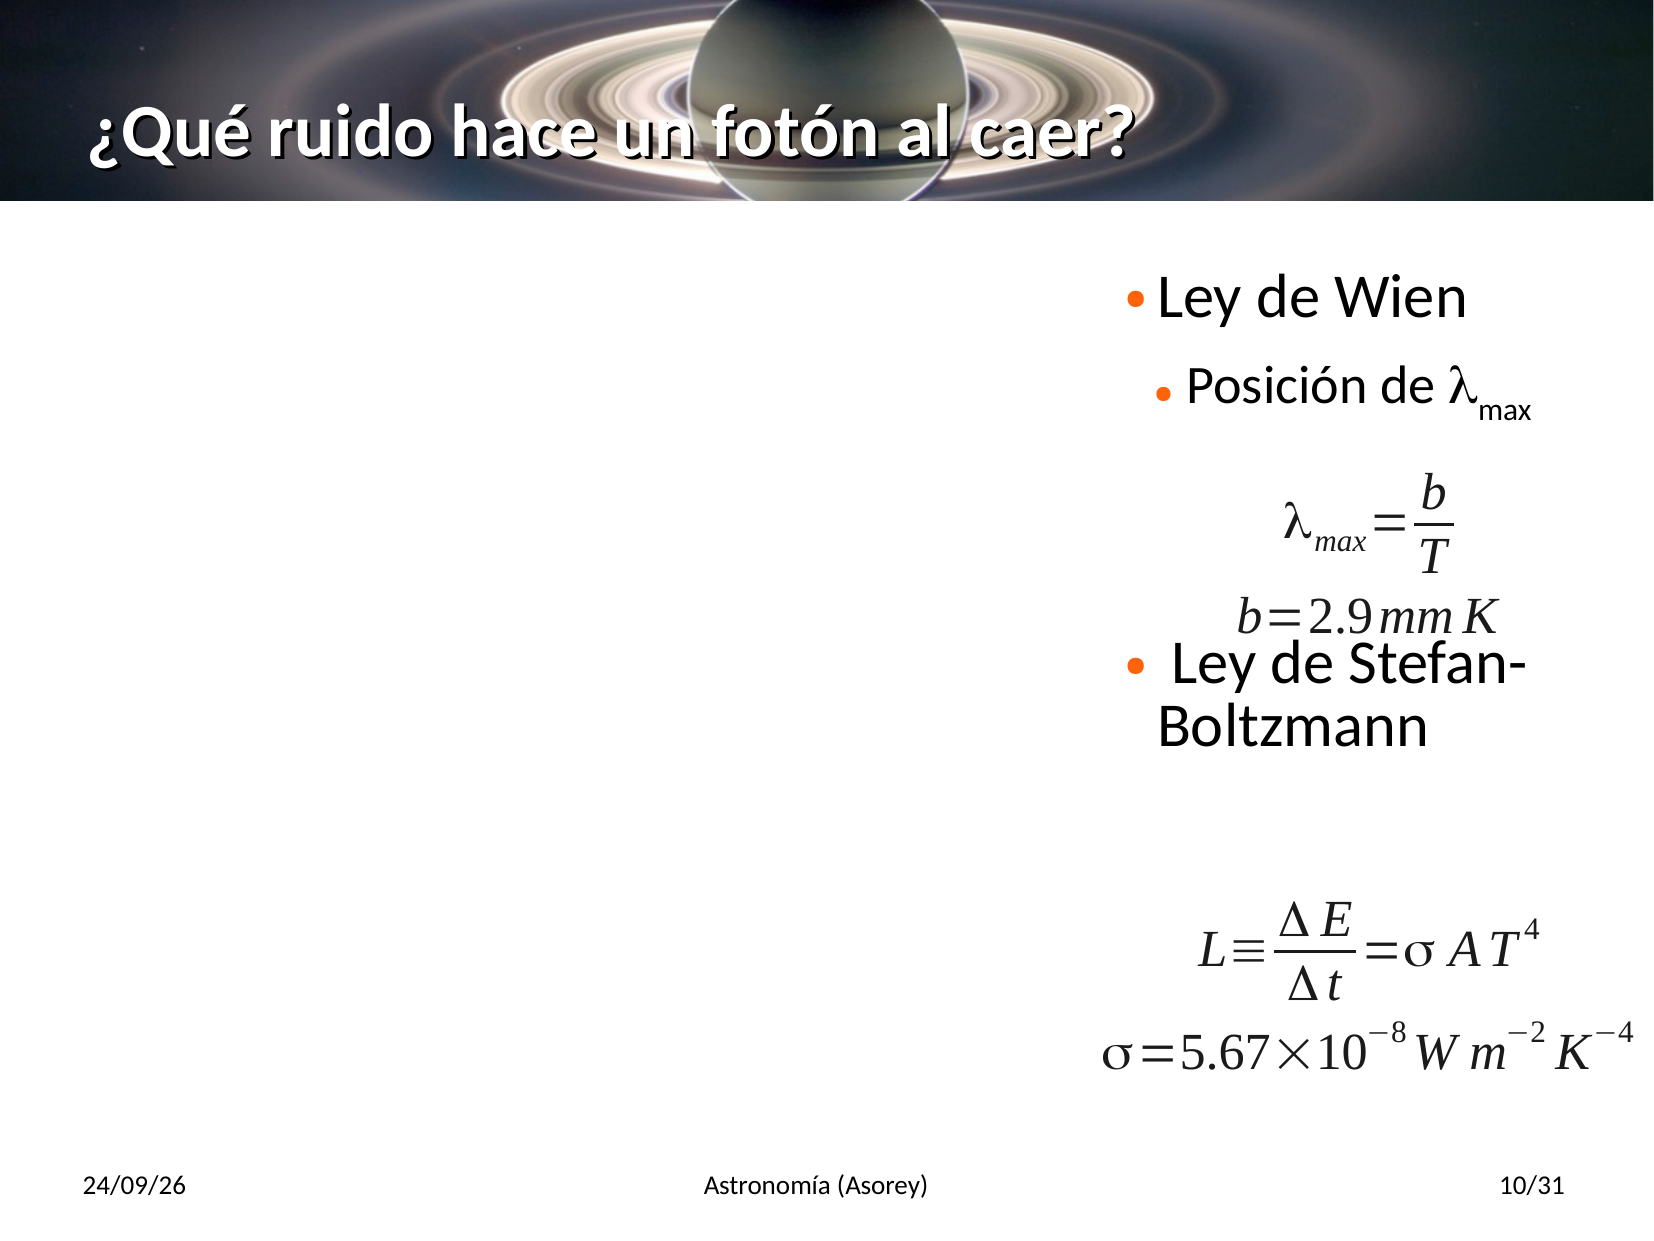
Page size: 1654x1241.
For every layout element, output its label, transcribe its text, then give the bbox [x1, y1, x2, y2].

list Ley de Wien Posición de lmax Ley de Stefan-Boltzmann [1095, 270, 1643, 1171]
title ¿Qué ruido hace un fotón al caer? [86, 49, 1576, 226]
chart [1230, 462, 1509, 646]
picture [4, 225, 1261, 1237]
picture [0, 0, 1654, 201]
chart [1095, 889, 1642, 1081]
